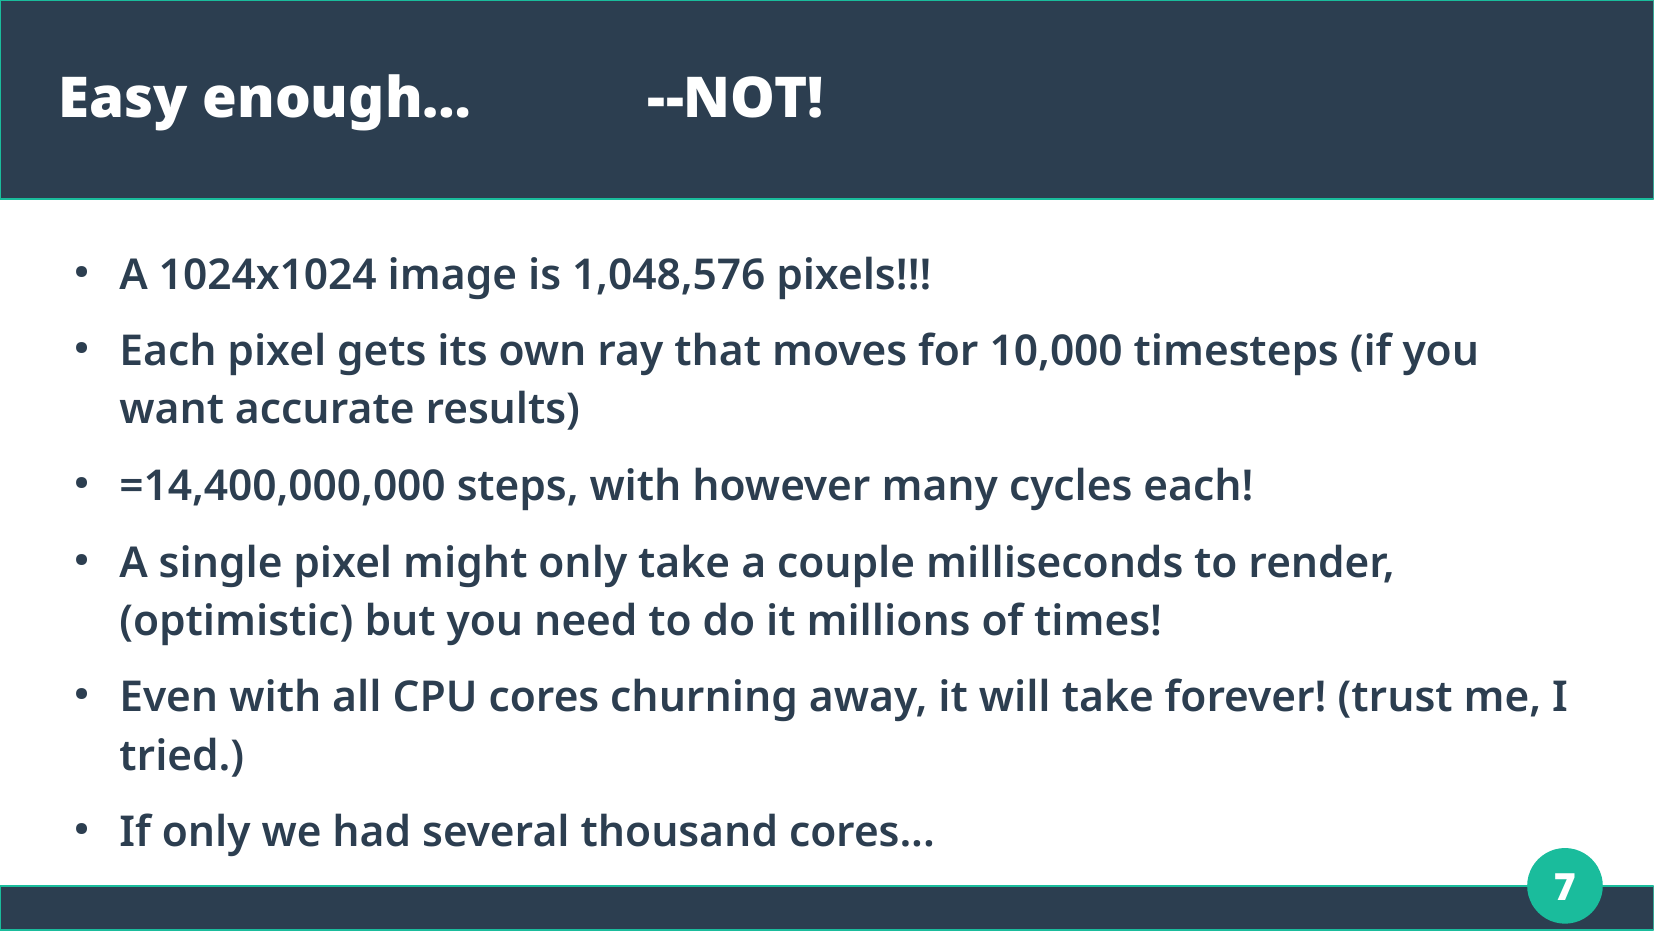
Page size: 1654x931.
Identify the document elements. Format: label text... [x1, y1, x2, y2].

list A 1024x1024 image is 1,048,576 pixels!!! Each pixel gets its own ray that moves for 10,000 timesteps (if you want accurate results) =14,400,000,000 steps, with however many cycles each! A single pixel might only take a couple milliseconds to render, (optimistic) but you need to do it millions of times! Even with all CPU cores churning away, it will take forever! (trust me, I tried.) If only we had several thousand cores... [59, 243, 1595, 864]
title Easy enough… --NOT! [59, 37, 1595, 155]
